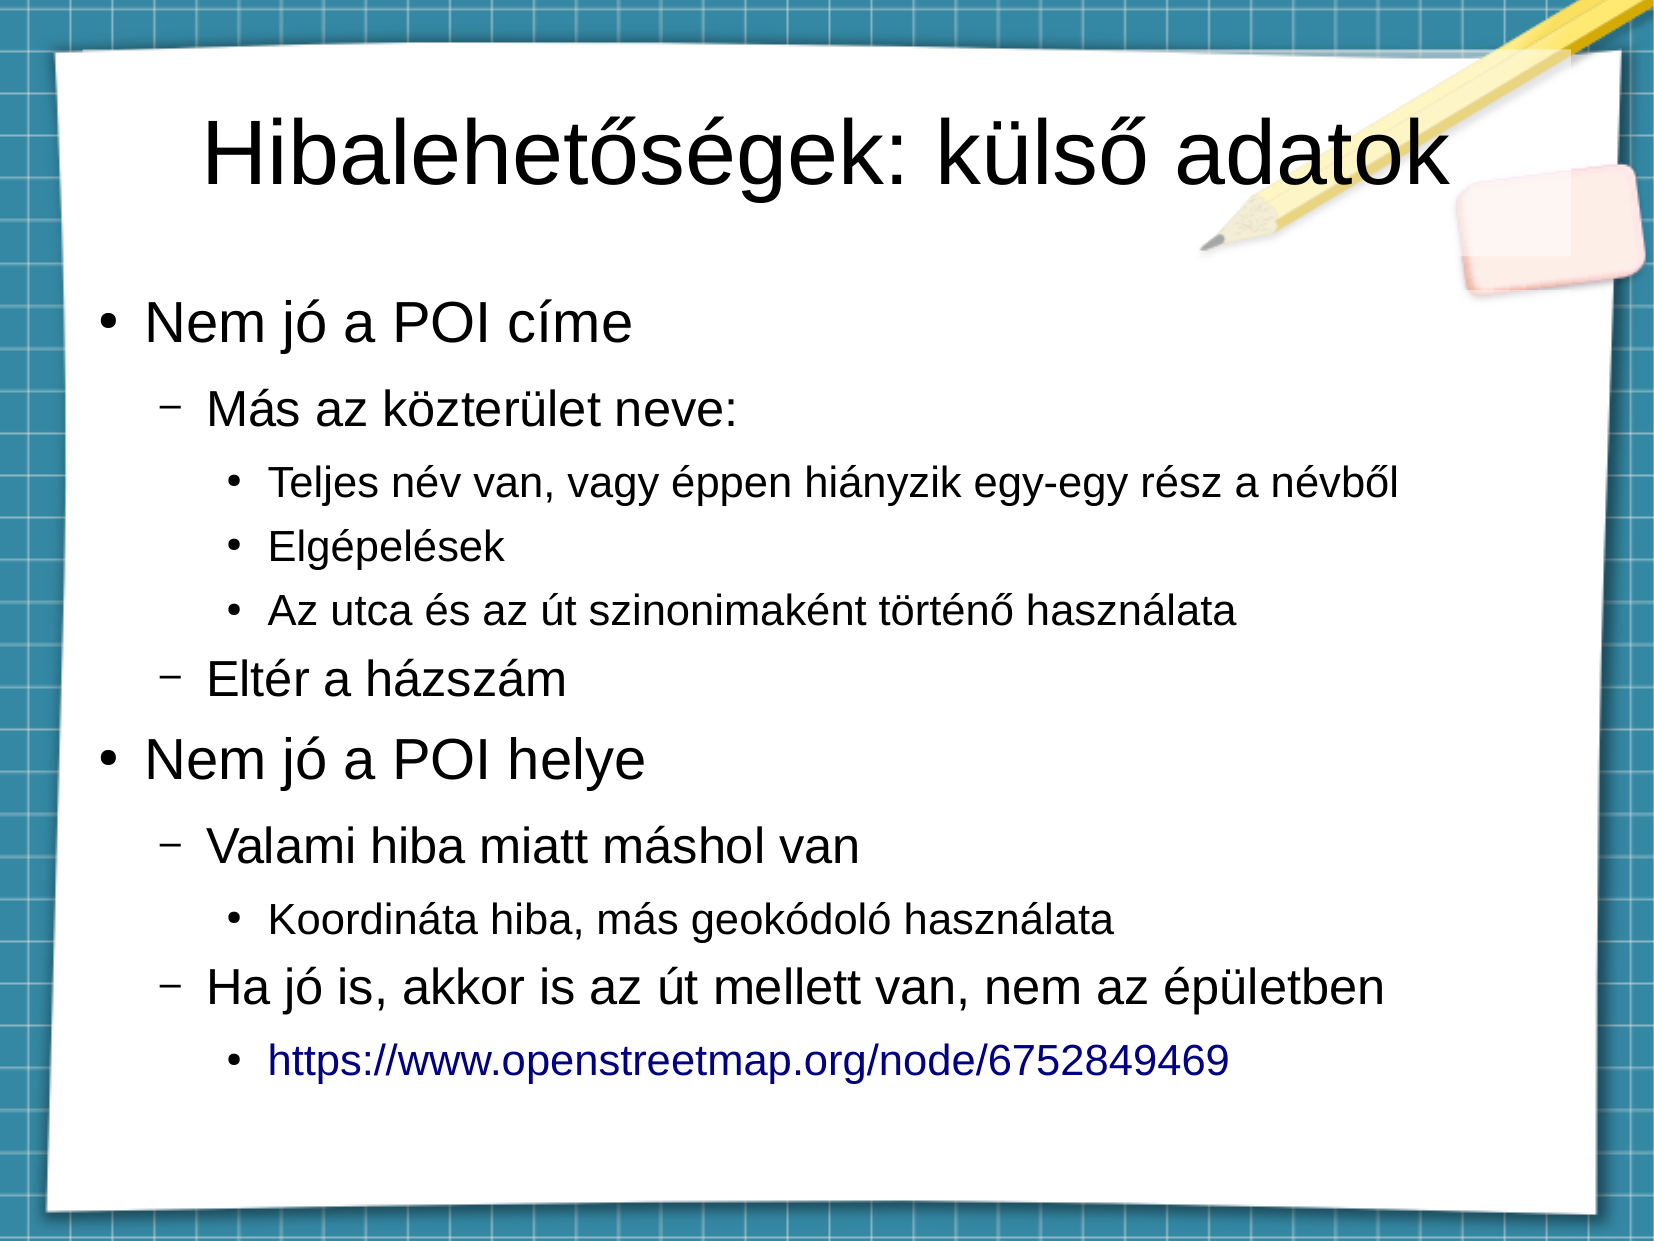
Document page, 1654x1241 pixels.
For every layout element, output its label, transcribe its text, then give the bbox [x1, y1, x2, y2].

list Nem jó a POI címe Más az közterület neve: Teljes név van, vagy éppen hiányzik egy-egy rész a névből Elgépelések Az utca és az út szinonimaként történő használata Eltér a házszám Nem jó a POI helye Valami hiba miatt máshol van Koordináta hiba, más geokódoló használata Ha jó is, akkor is az út mellett van, nem az épületben https://www.openstreetmap.org/node/6752849469 [82, 290, 1571, 1087]
title Hibalehetőségek: külső adatok [82, 49, 1571, 257]
picture [0, 0, 1654, 1241]
